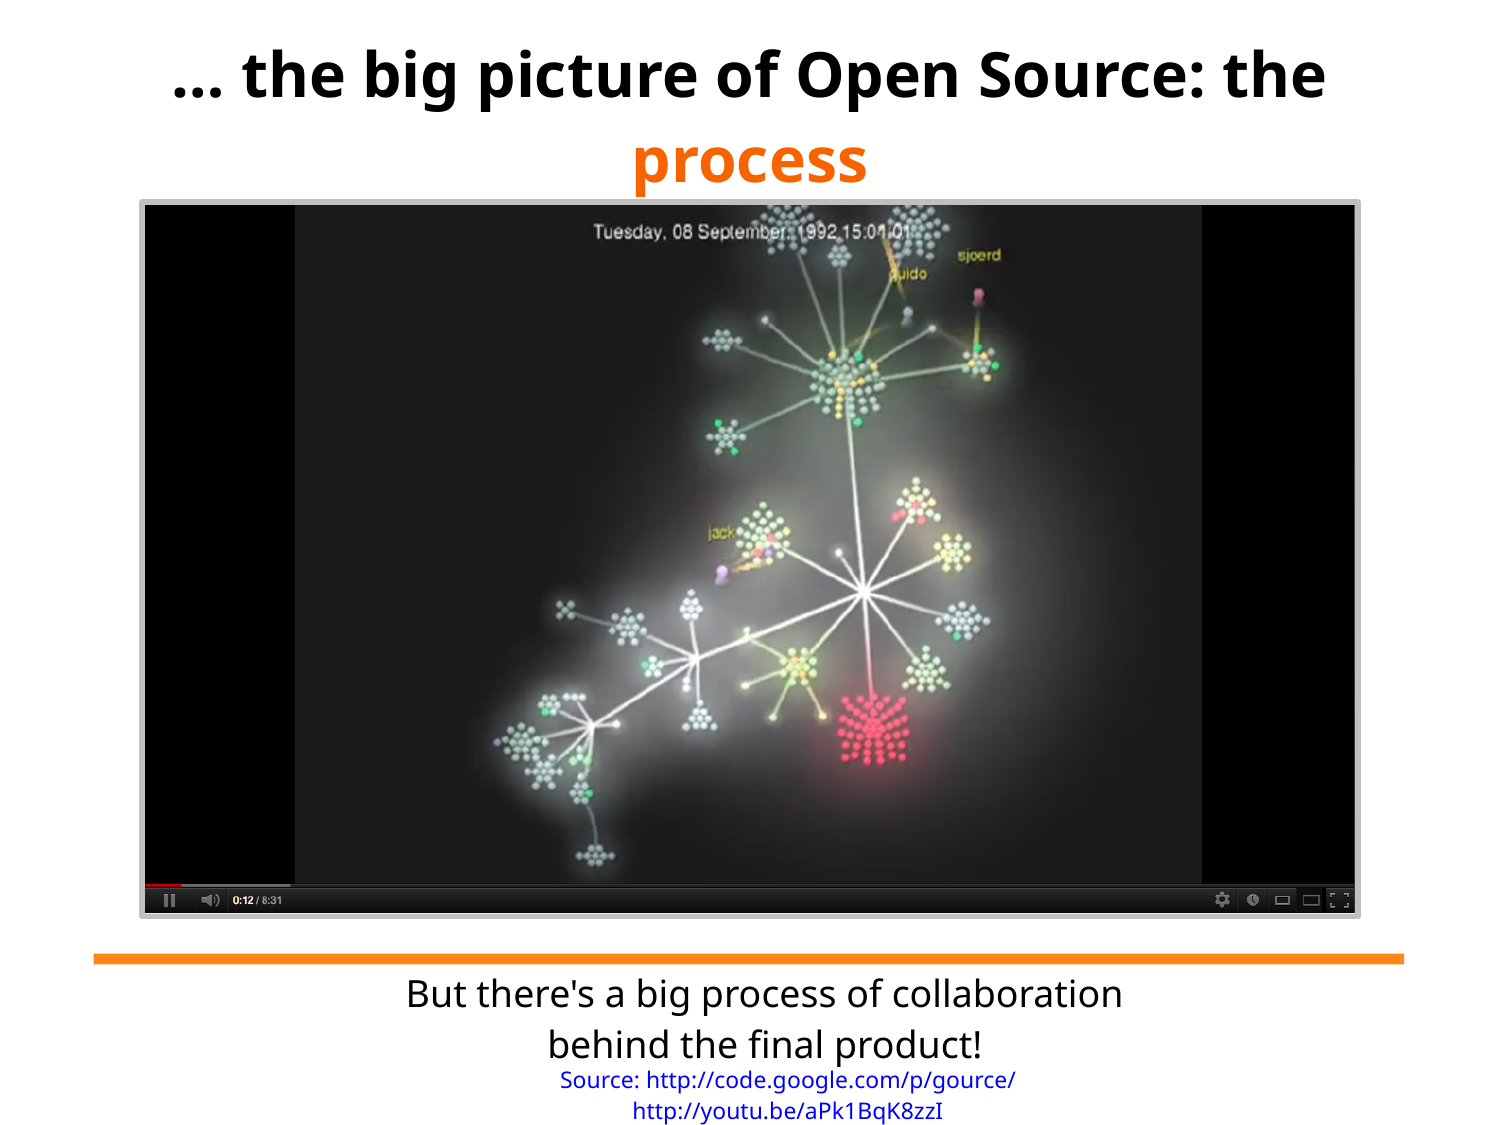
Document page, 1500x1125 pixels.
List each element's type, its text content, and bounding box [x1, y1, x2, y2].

text_box But there's a big process of collaboration behind the final product! [382, 960, 1148, 1064]
title … the big picture of Open Source: the process [75, 44, 1426, 188]
text_box Source: http://code.google.com/p/gource/ http://youtu.be/aPk1BqK8zzI [545, 1056, 955, 1125]
picture [0, 0, 1500, 1125]
